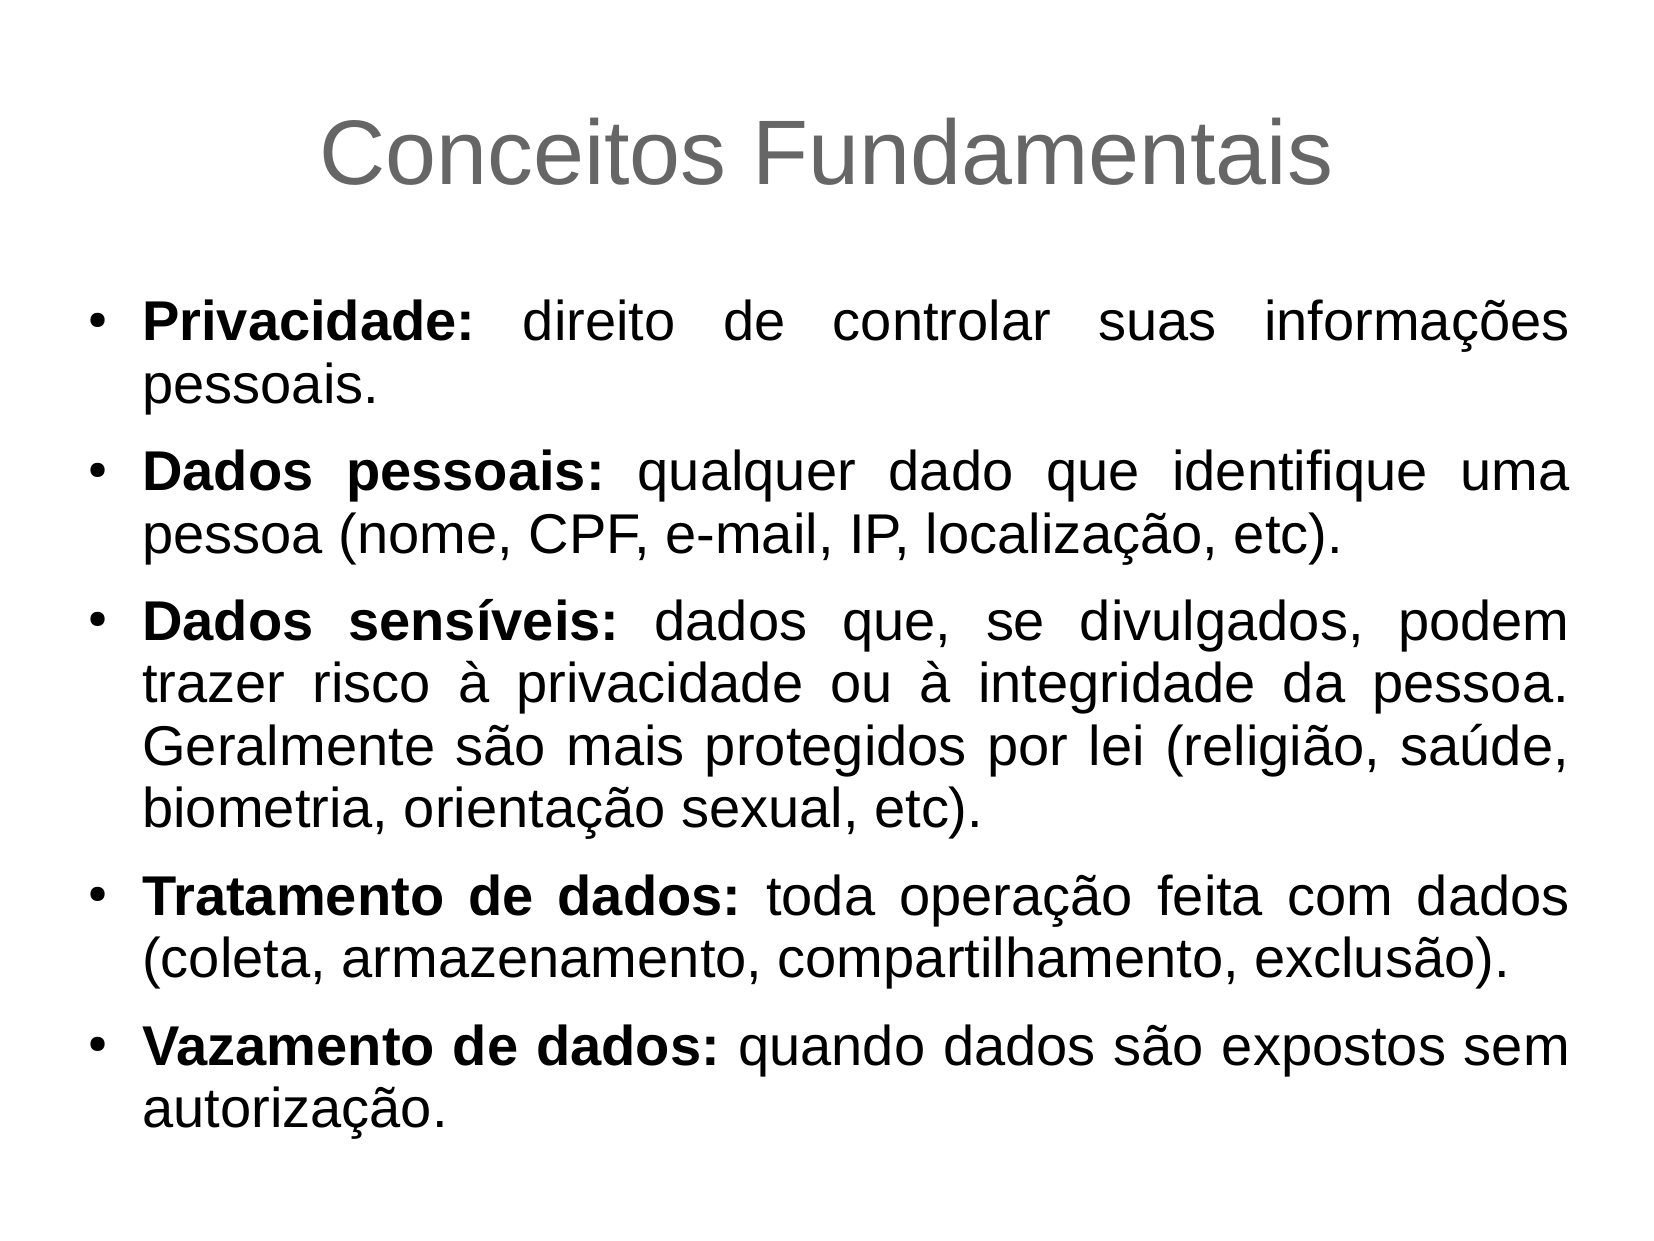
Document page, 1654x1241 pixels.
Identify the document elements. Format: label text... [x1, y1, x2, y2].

list Privacidade: direito de controlar suas informações pessoais. Dados pessoais: qualquer dado que identifique uma pessoa (nome, CPF, e-mail, IP, localização, etc). Dados sensíveis: dados que, se divulgados, podem trazer risco à privacidade ou à integridade da pessoa. Geralmente são mais protegidos por lei (religião, saúde, biometria, orientação sexual, etc). Tratamento de dados: toda operação feita com dados (coleta, armazenamento, compartilhamento, exclusão). Vazamento de dados: quando dados são expostos sem autorização. [82, 290, 1571, 1158]
title Conceitos Fundamentais [82, 49, 1571, 257]
